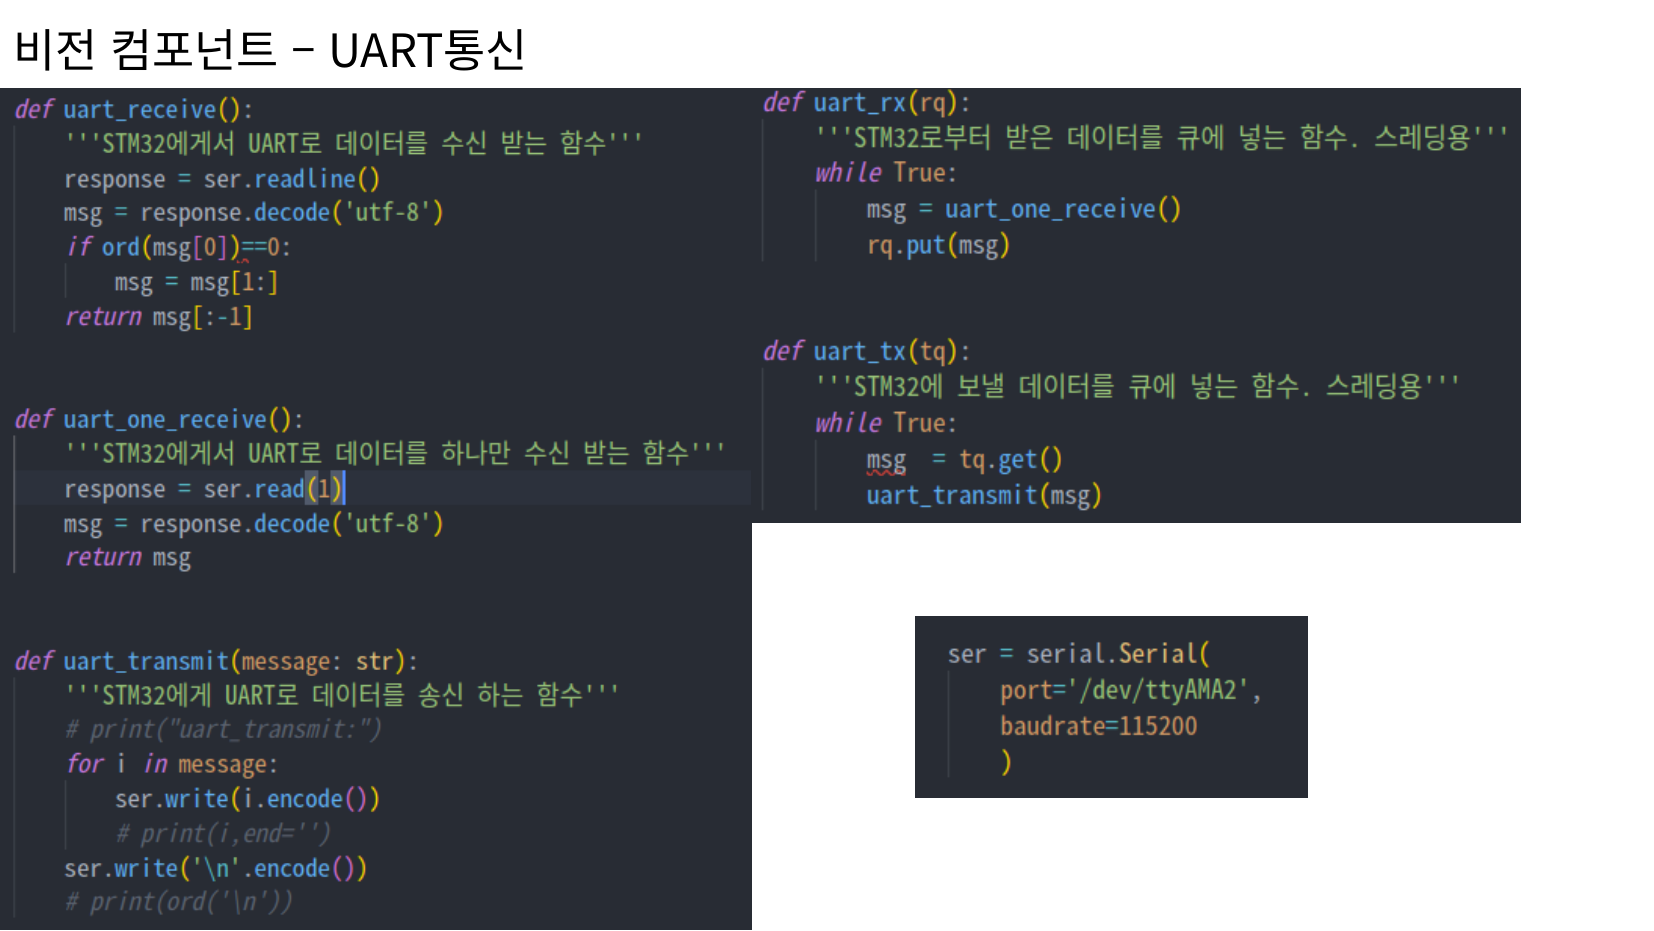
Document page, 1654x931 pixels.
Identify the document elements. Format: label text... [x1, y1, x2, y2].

title 비전 컴포넌트 – UART통신 [13, 6, 752, 88]
picture [0, 88, 1521, 930]
picture [915, 616, 1308, 798]
